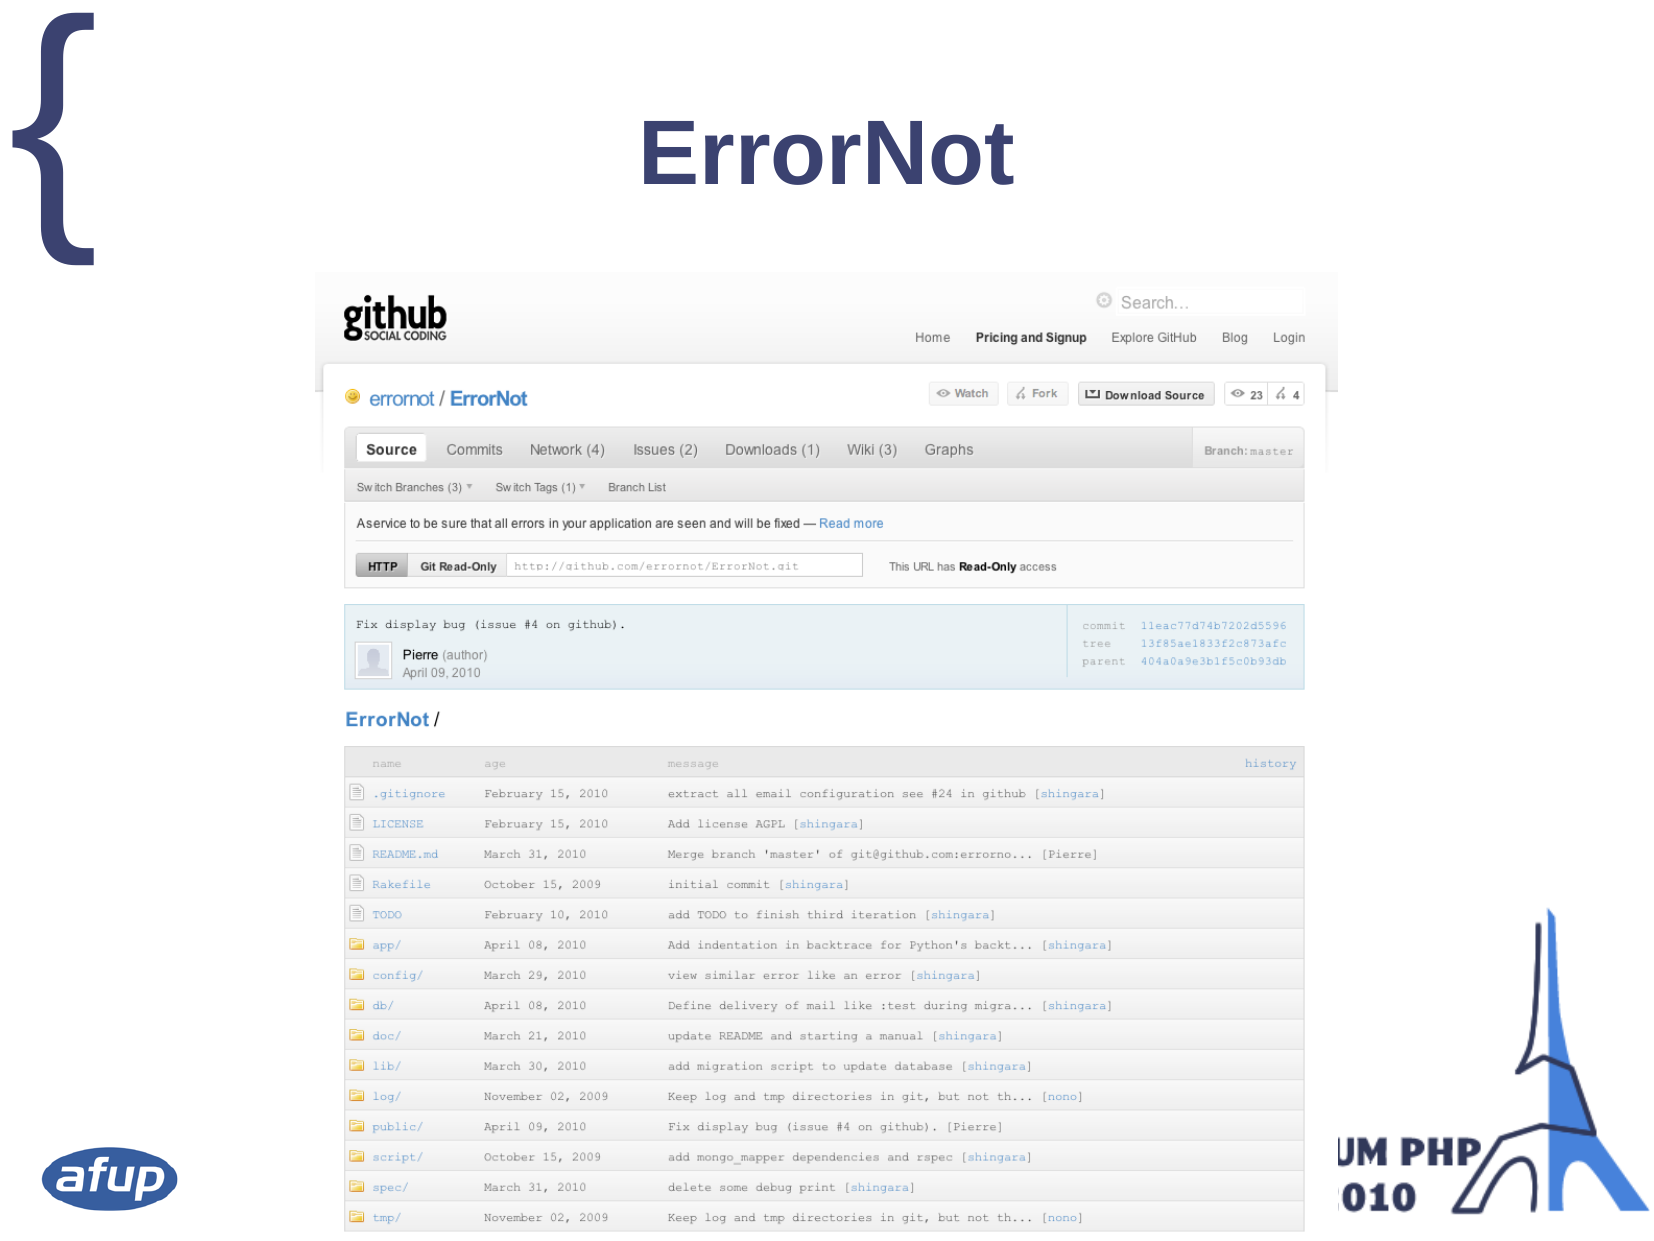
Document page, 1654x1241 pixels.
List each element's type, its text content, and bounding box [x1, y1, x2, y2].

picture [315, 272, 1650, 1241]
title ErrorNot [82, 56, 1571, 250]
picture [41, 1146, 178, 1211]
